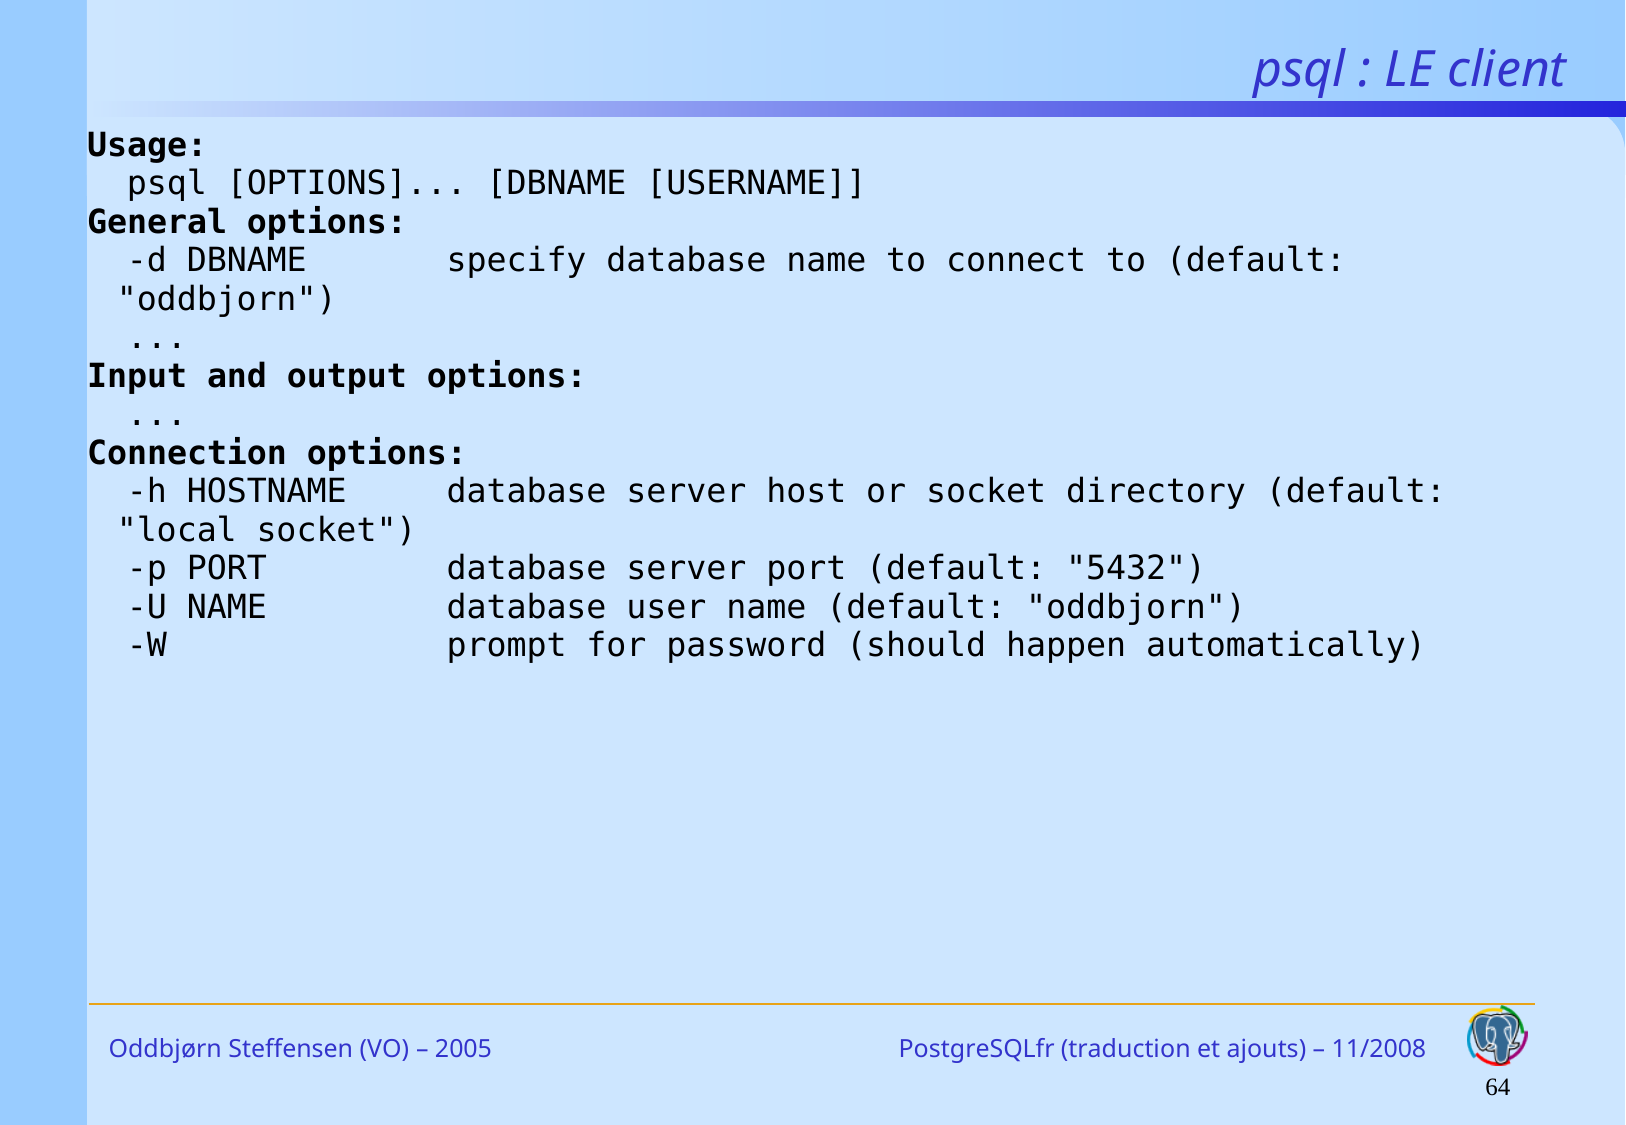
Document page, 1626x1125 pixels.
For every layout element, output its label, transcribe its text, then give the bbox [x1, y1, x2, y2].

picture [1467, 1005, 1528, 1066]
title psql : LE client [172, 0, 1567, 134]
list Usage: psql [OPTIONS]... [DBNAME [USERNAME]] General options: -d DBNAME specify database name to connect to (default: "oddbjorn") ... Input and output options: ... Connection options: -h HOSTNAME database server host or socket directory (default: "local socket") -p PORT database server port (default: "5432") -U NAME database user name (default: "oddbjorn") -W prompt for password (should happen automatically) [86, 125, 1520, 931]
